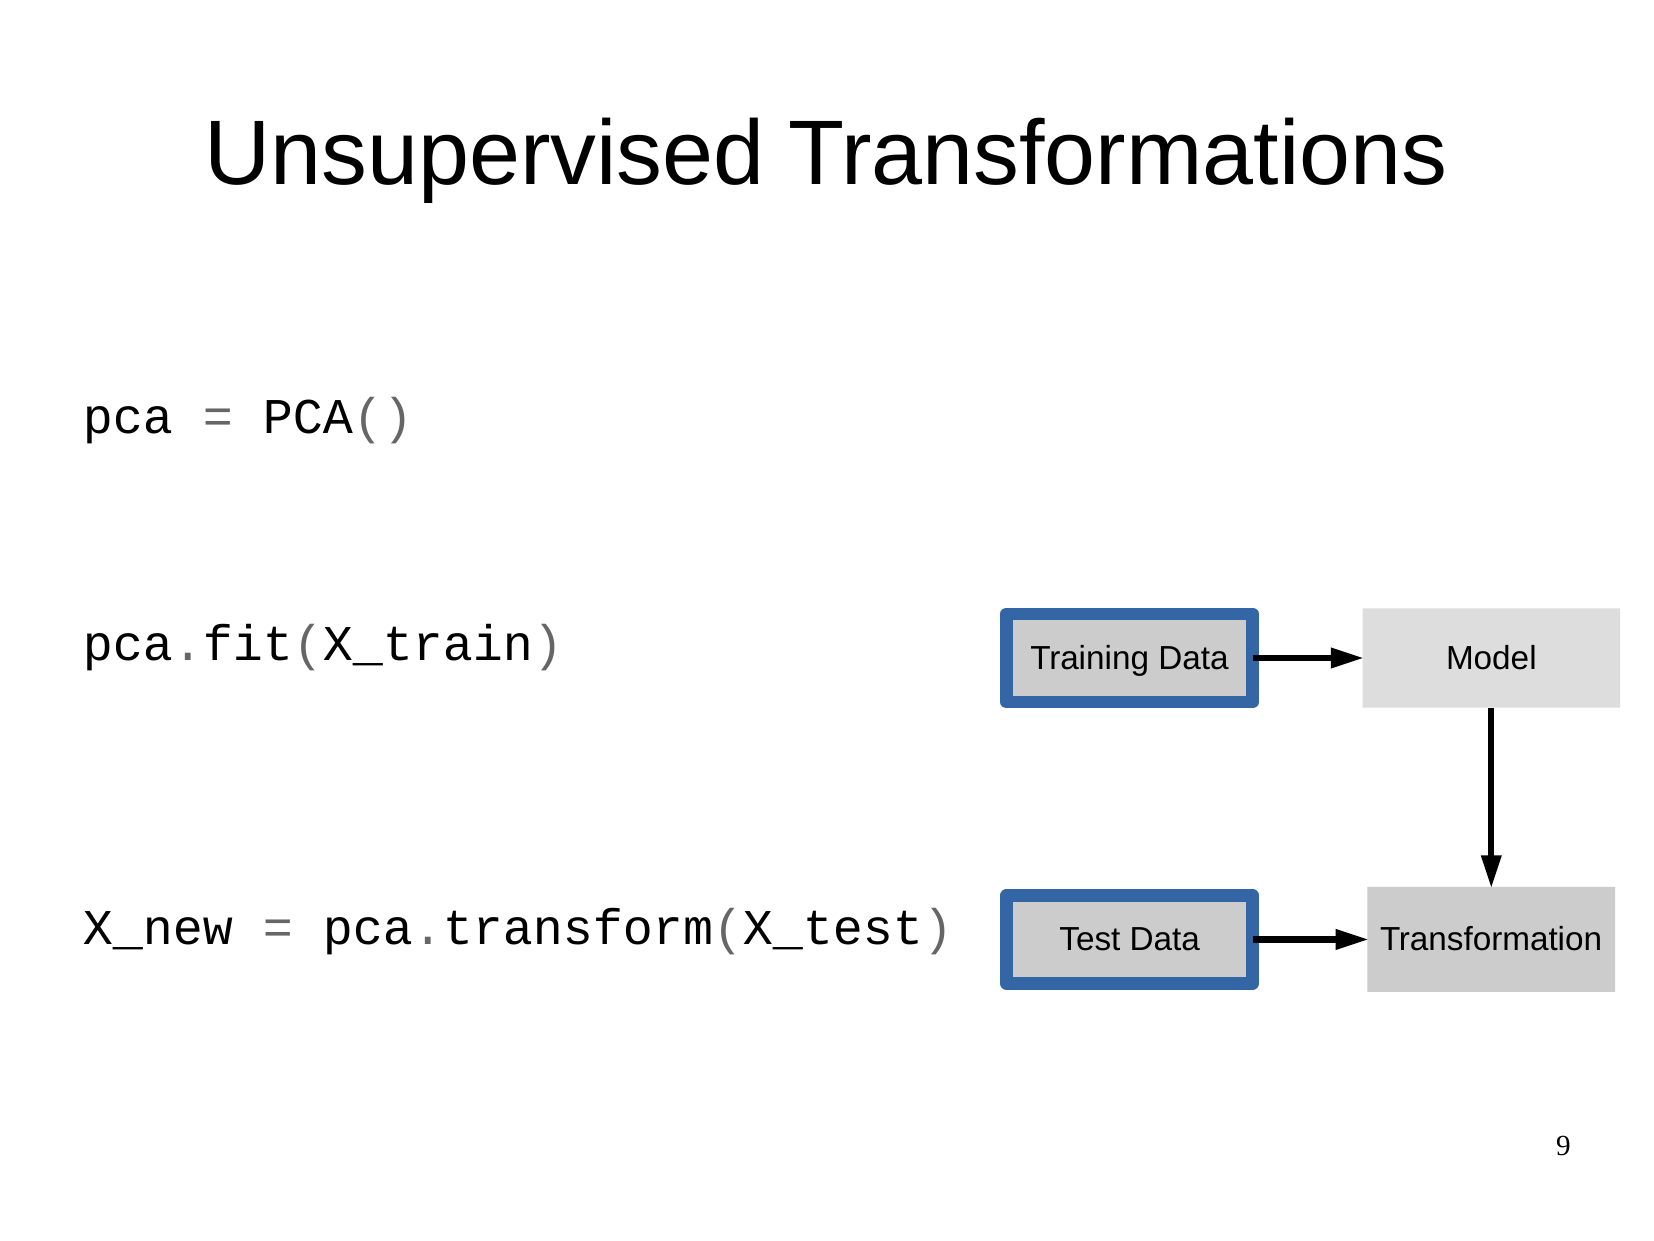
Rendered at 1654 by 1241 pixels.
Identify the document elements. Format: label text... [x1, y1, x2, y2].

text_box Test Data [1006, 895, 1253, 984]
text_box pca = PCA() pca.fit(X_train) X_new = pca.transform(X_test) [82, 392, 1411, 1008]
text_box Training Data [1006, 613, 1253, 703]
text_box Transformation [1367, 886, 1616, 992]
text_box Model [1362, 608, 1621, 708]
title Unsupervised Transformations [82, 49, 1571, 257]
